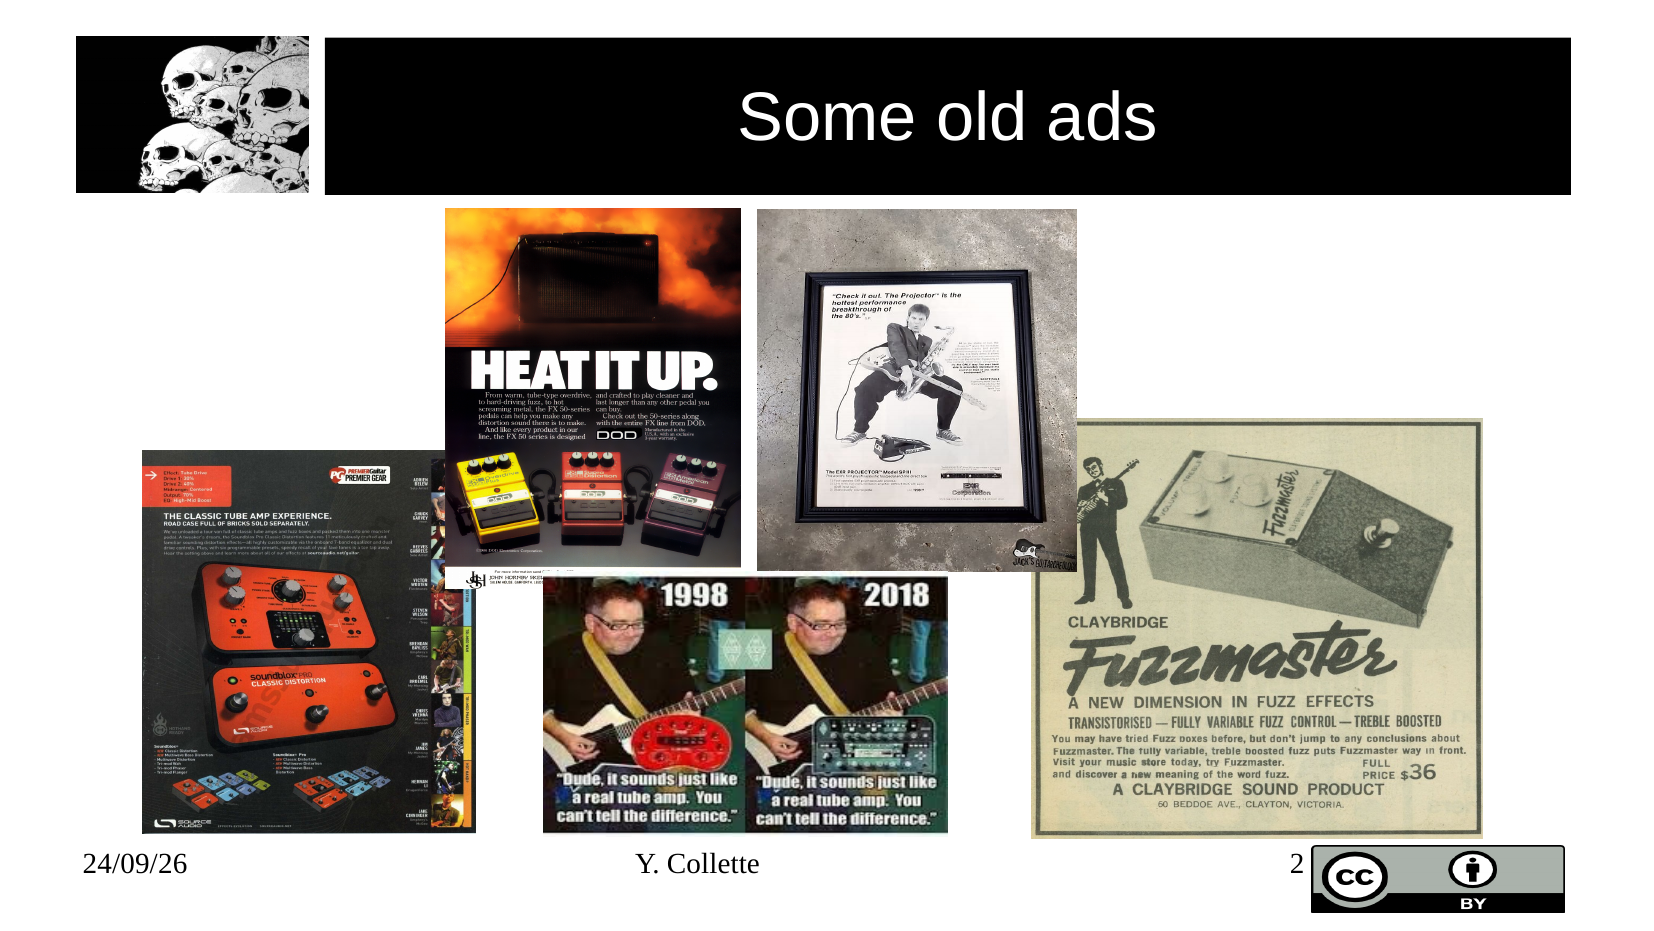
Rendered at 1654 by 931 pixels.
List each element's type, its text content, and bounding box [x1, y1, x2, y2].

picture [142, 208, 1483, 839]
title Some old ads [324, 37, 1571, 195]
picture [1311, 845, 1565, 913]
picture [76, 36, 309, 193]
